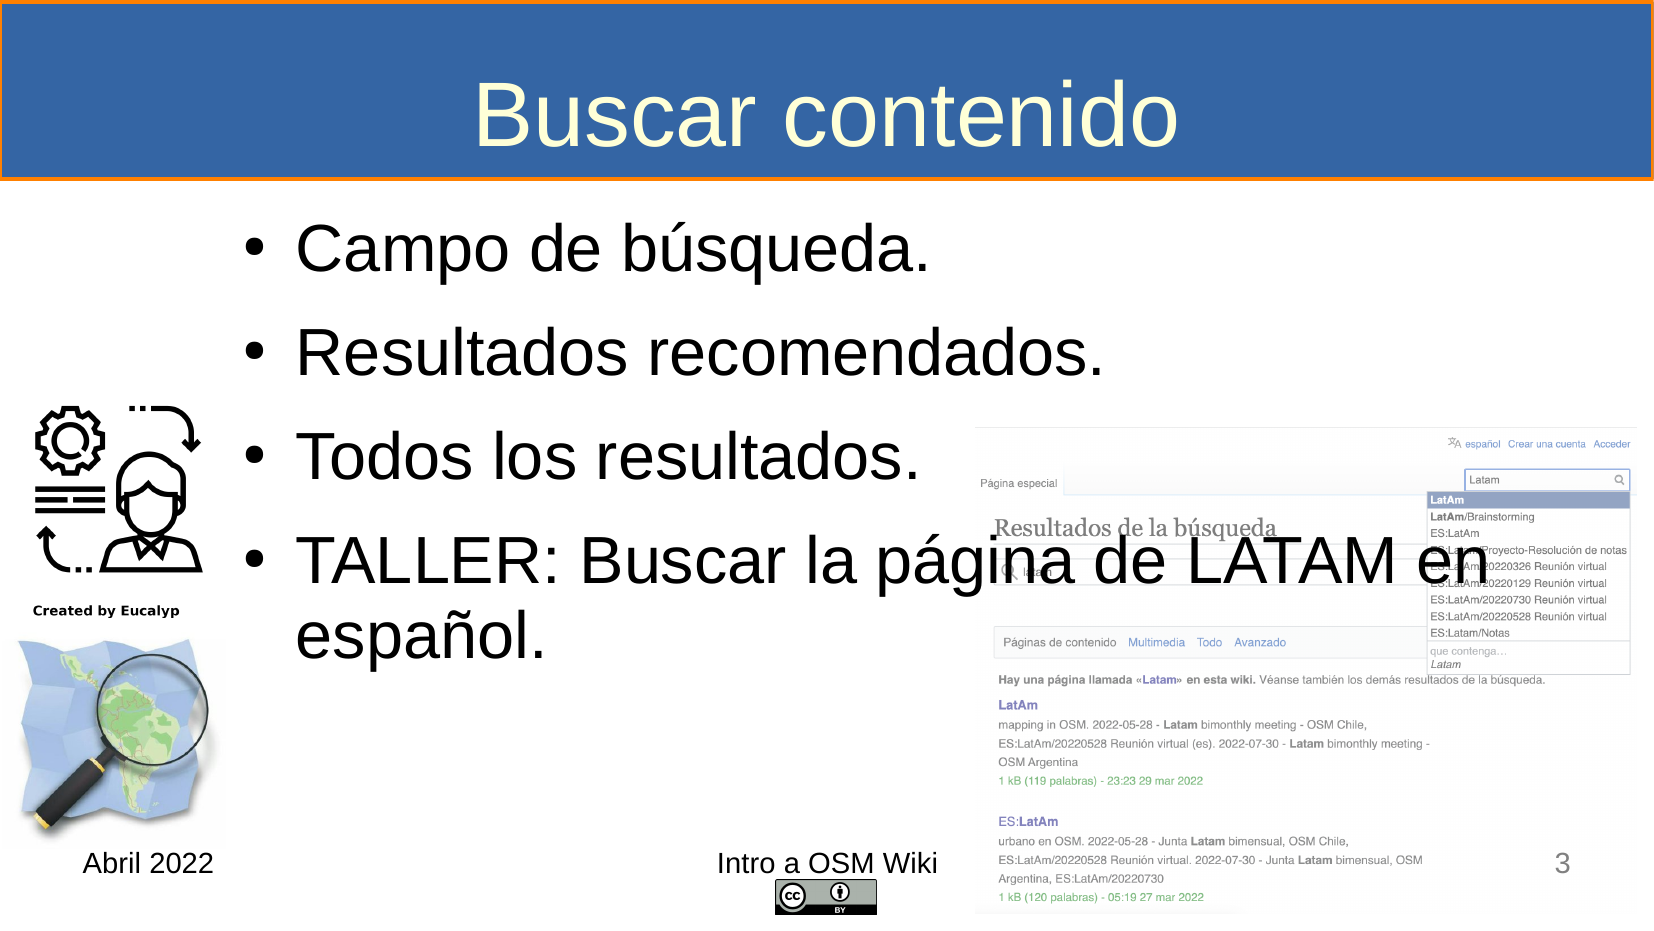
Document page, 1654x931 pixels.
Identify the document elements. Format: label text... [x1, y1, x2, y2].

picture [11, 403, 226, 618]
picture [975, 427, 1637, 914]
list Campo de búsqueda. Resultados recomendados. Todos los resultados. TALLER: Buscar la página de LATAM en español. [225, 210, 1609, 751]
title Buscar contenido [82, 37, 1571, 193]
picture [775, 879, 877, 915]
picture [0, 623, 226, 849]
